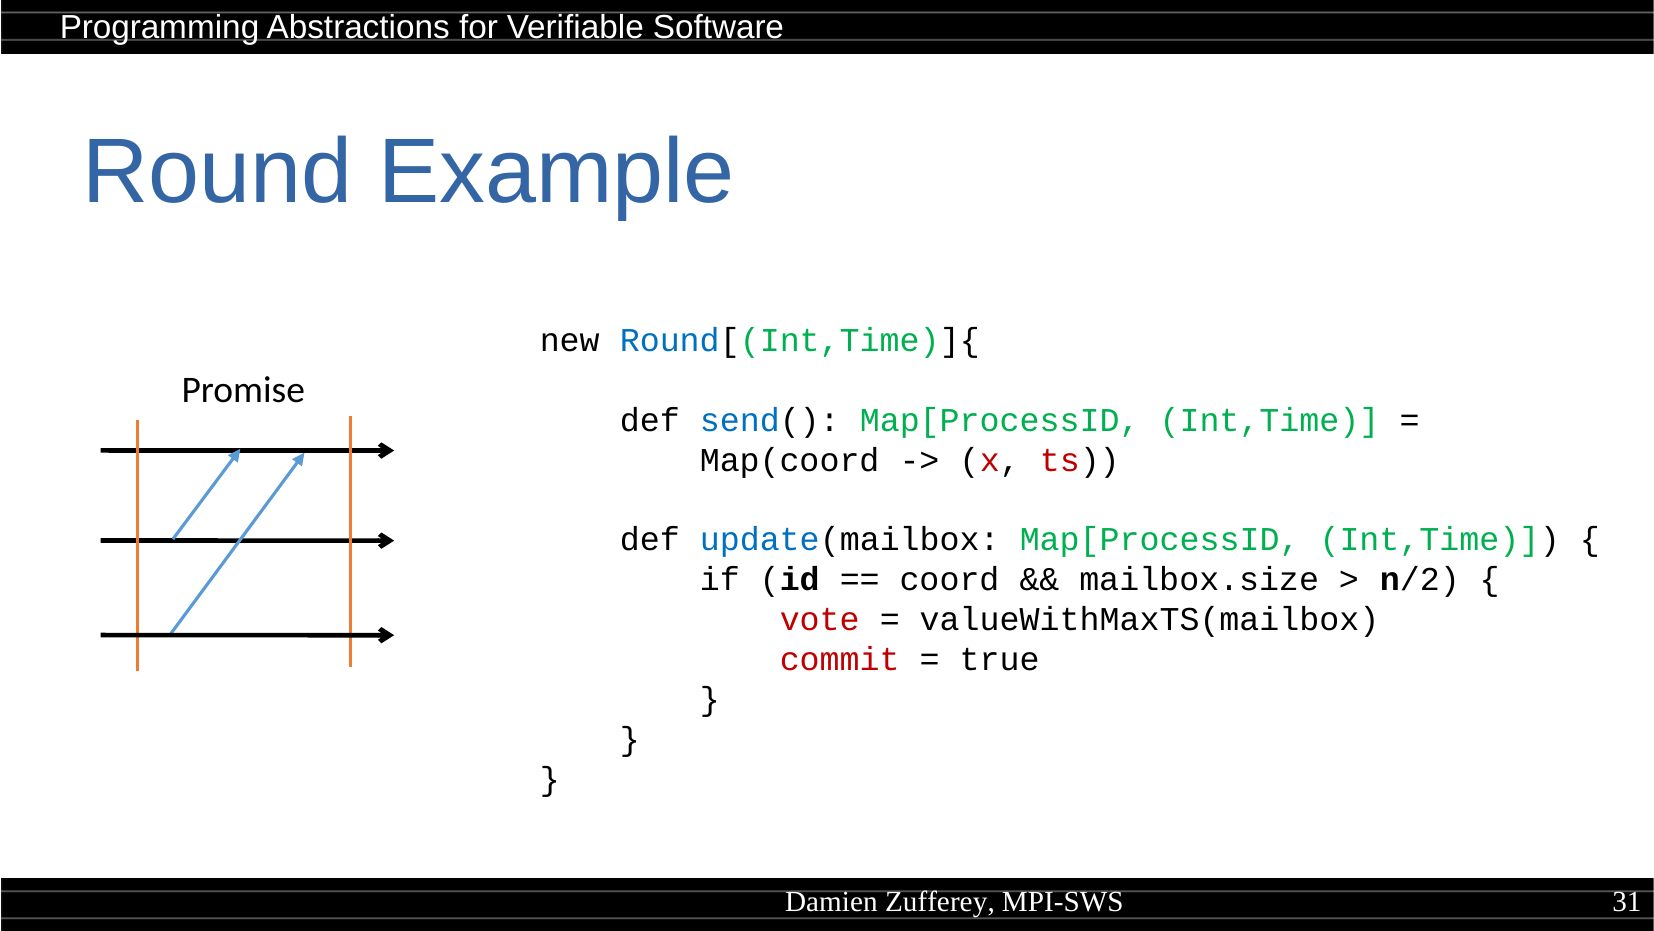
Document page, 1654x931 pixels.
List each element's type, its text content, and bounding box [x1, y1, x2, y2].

picture [1, 0, 1654, 54]
text_box Promise [166, 357, 321, 418]
text_box new Round[(Int,Time)]{ def send(): Map[ProcessID, (Int,Time)] = Map(coord -> (x, ts)) def update(mailbox: Map[ProcessID, (Int,Time)]) { if (id == coord && mailbox.size > n/2) { vote = valueWithMaxTS(mailbox) commit = true } } } [525, 310, 1621, 805]
picture [1, 878, 1654, 931]
title Round Example [82, 92, 1571, 249]
